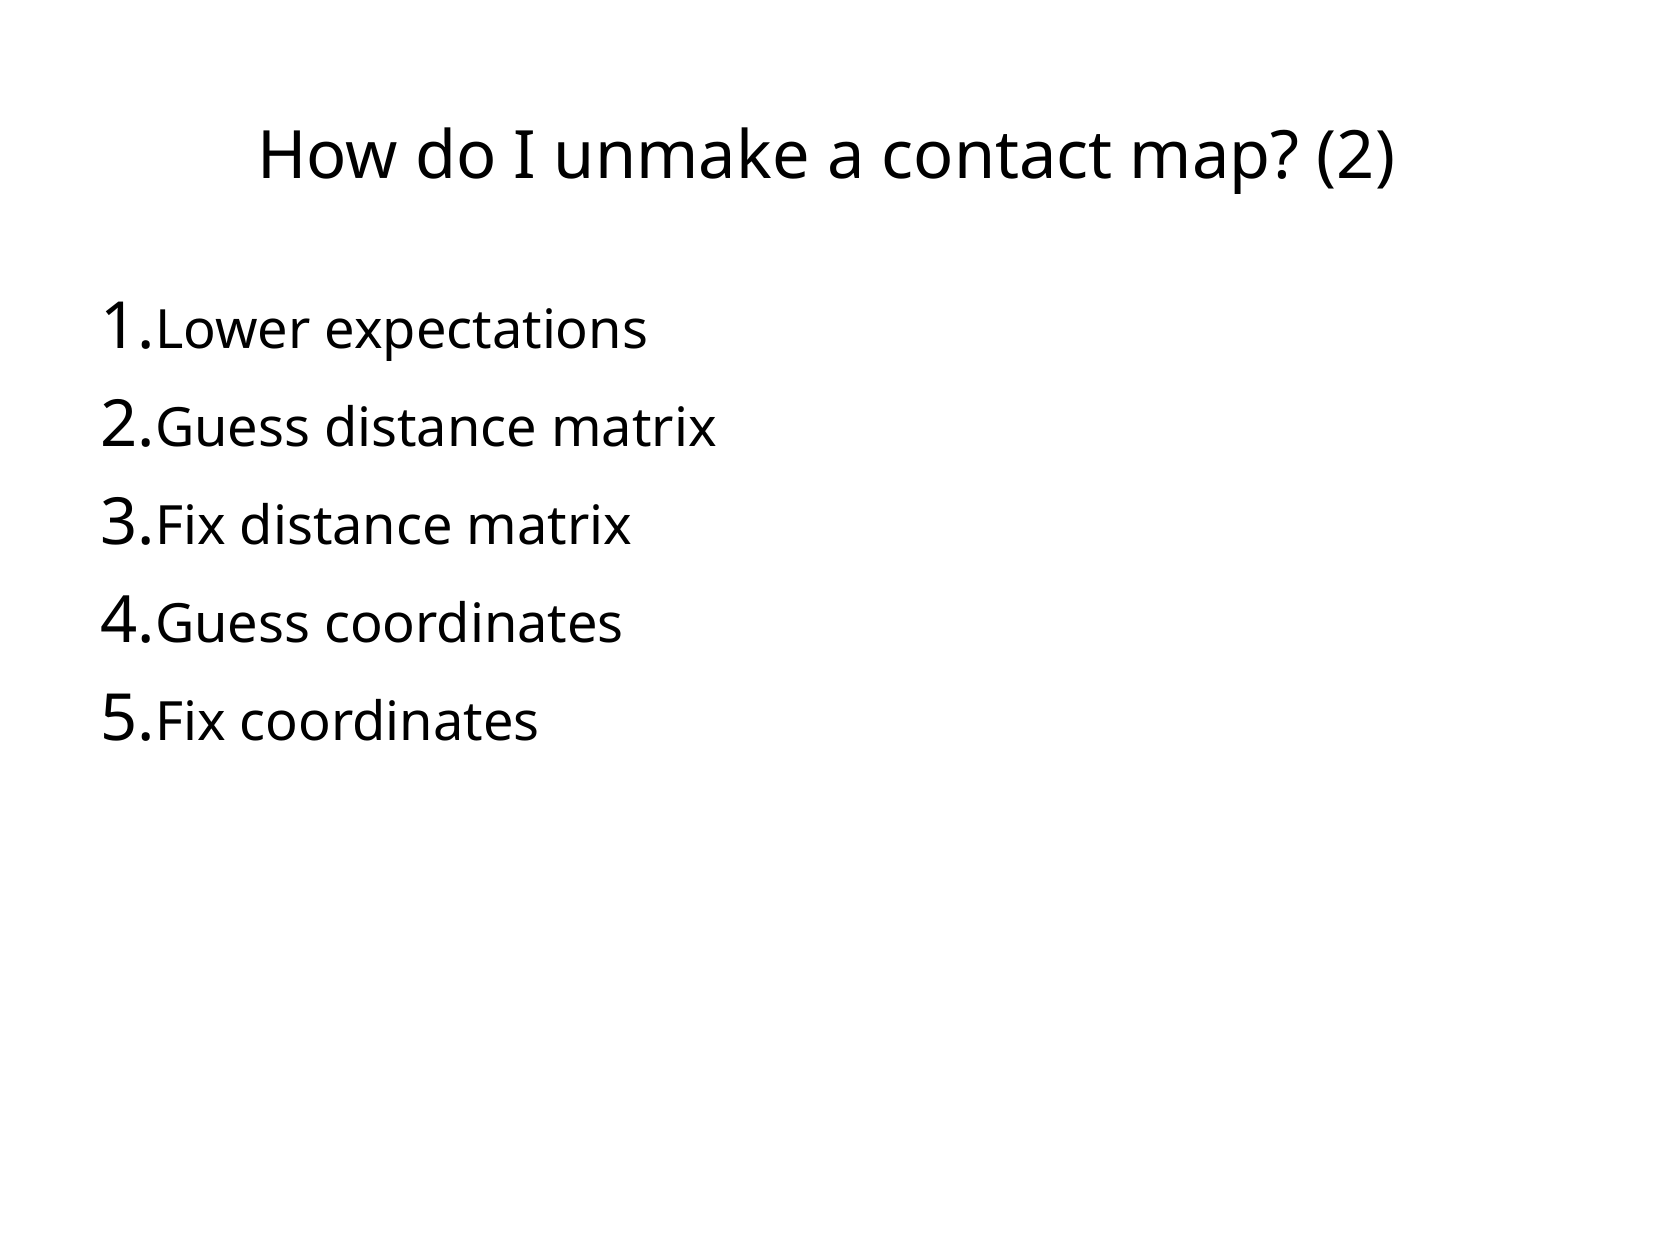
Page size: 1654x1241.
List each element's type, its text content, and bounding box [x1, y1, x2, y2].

list Lower expectations Guess distance matrix Fix distance matrix Guess coordinates Fix coordinates [82, 290, 1571, 1010]
title How do I unmake a contact map? (2) [82, 49, 1571, 257]
